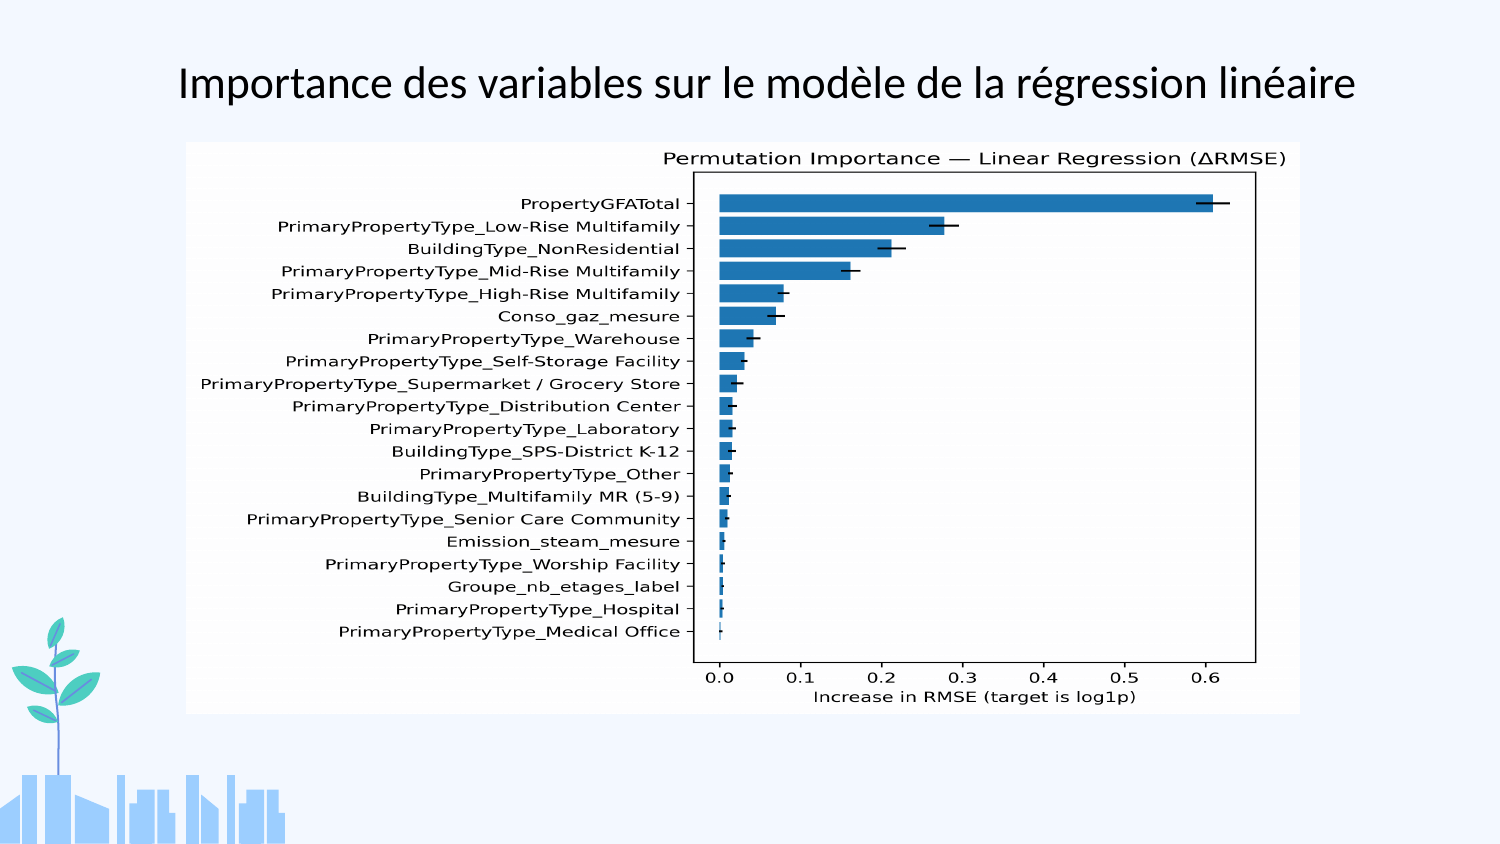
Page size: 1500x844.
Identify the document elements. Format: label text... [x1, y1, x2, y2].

picture [186, 142, 1300, 714]
title Importance des variables sur le modèle de la régression linéaire [118, 29, 1382, 124]
